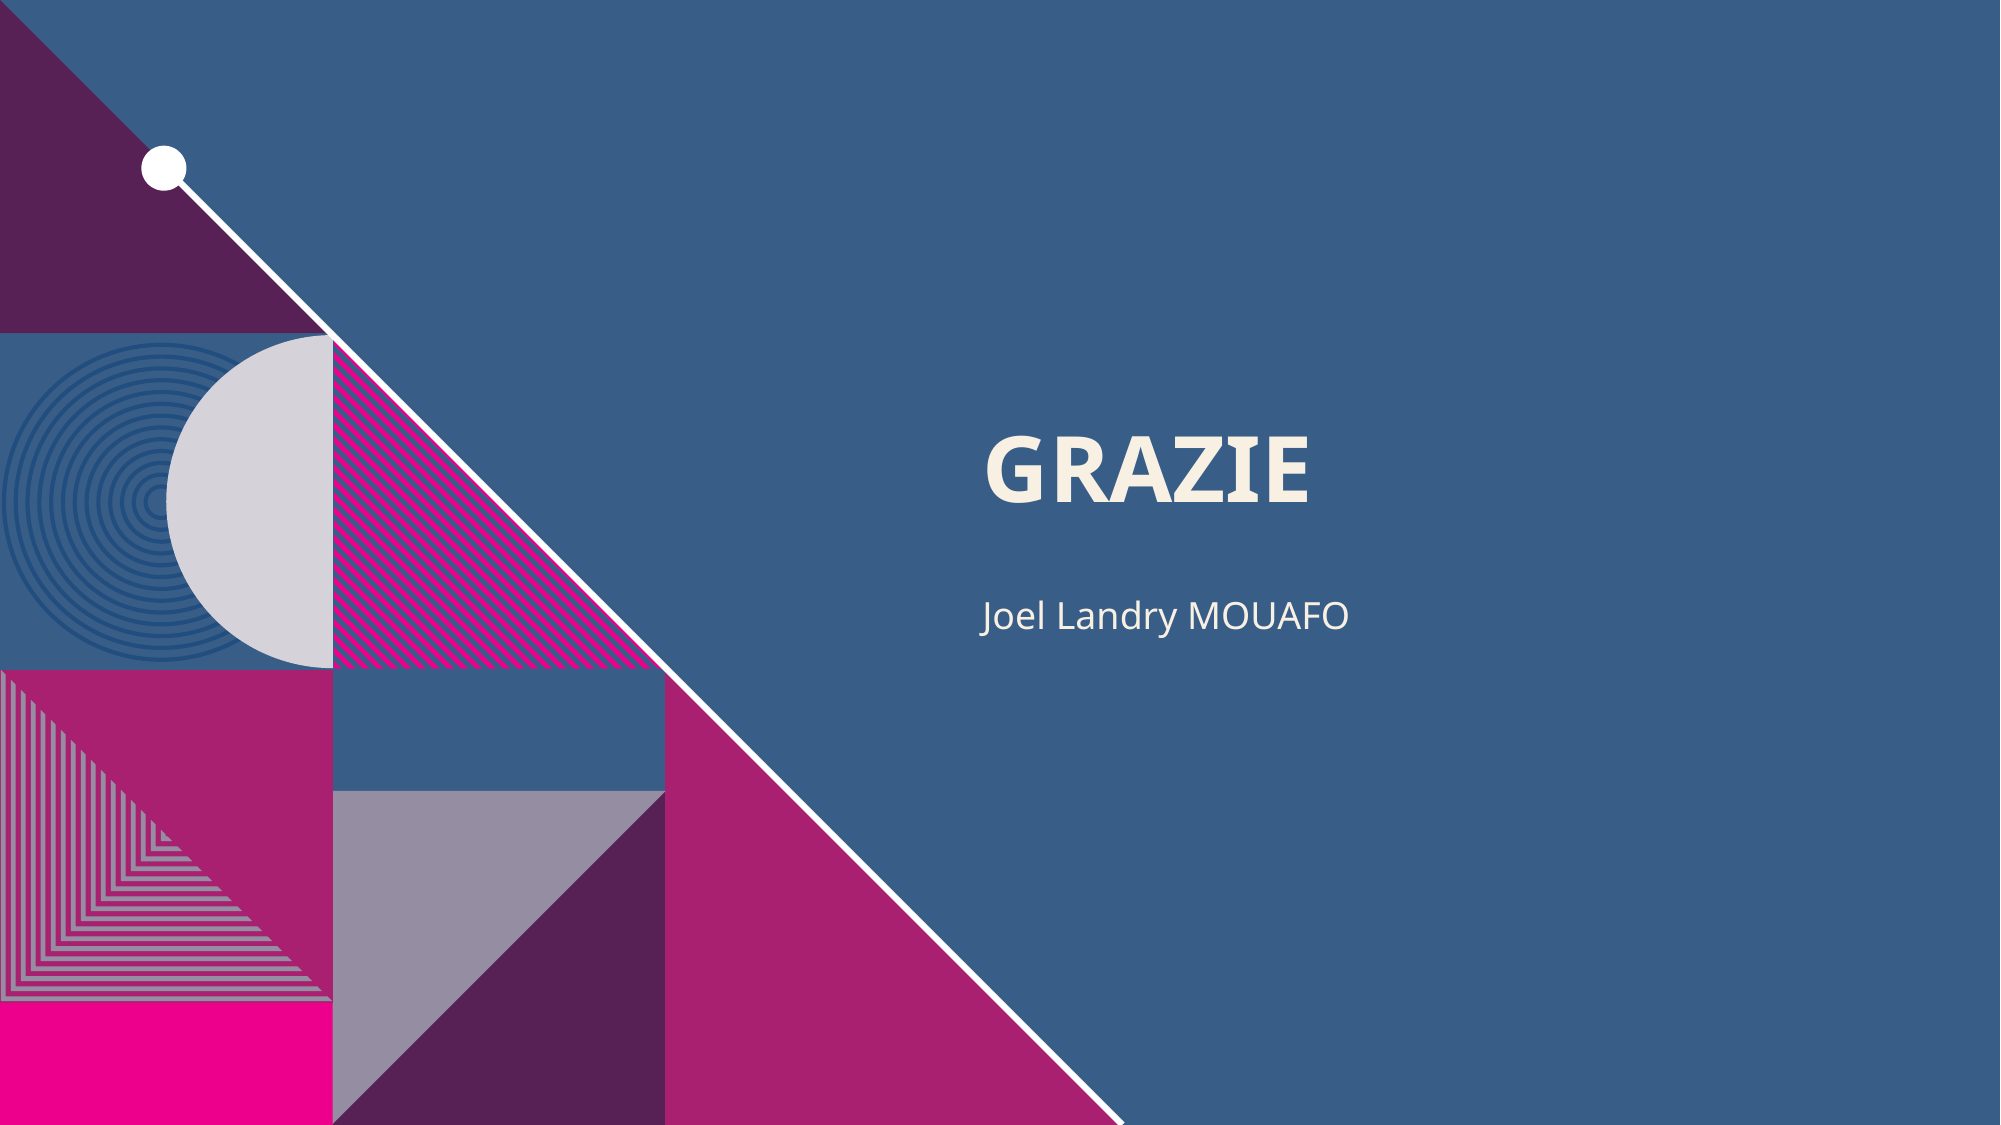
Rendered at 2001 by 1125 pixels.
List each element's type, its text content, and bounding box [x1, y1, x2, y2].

subtitle Joel Landry MOUAFO [967, 561, 1875, 895]
title GRAZIE [967, 89, 1875, 530]
